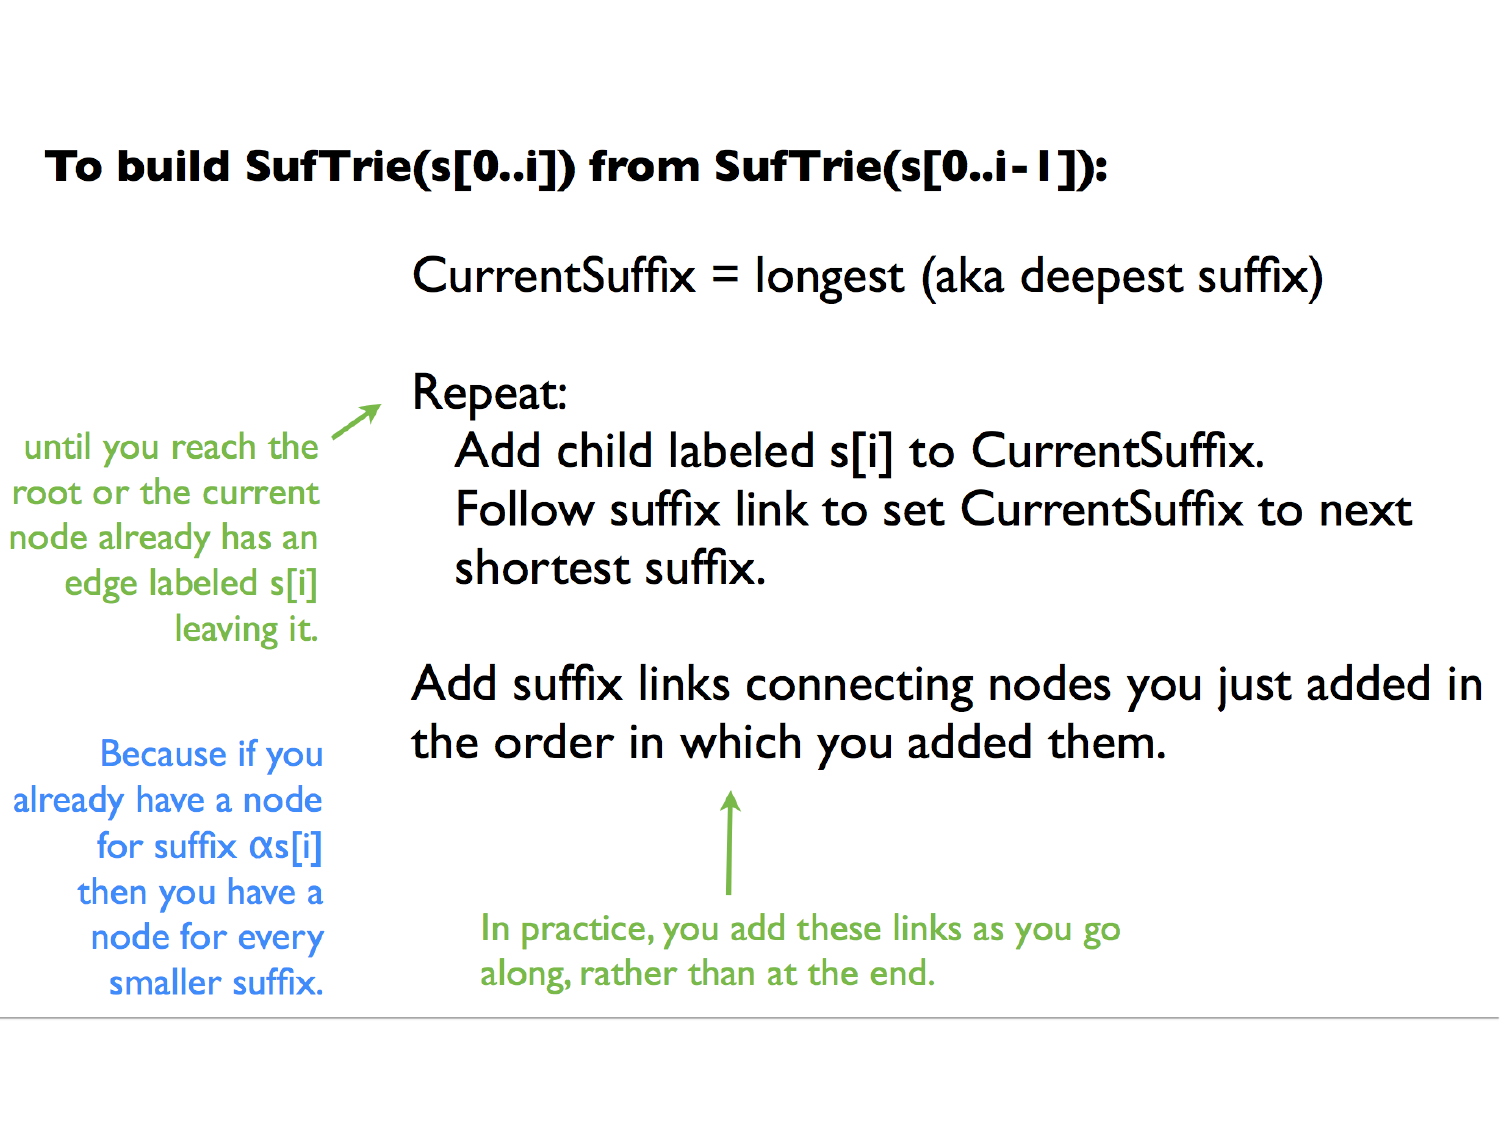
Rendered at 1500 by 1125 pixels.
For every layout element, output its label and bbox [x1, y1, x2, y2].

picture [0, 106, 1500, 1018]
